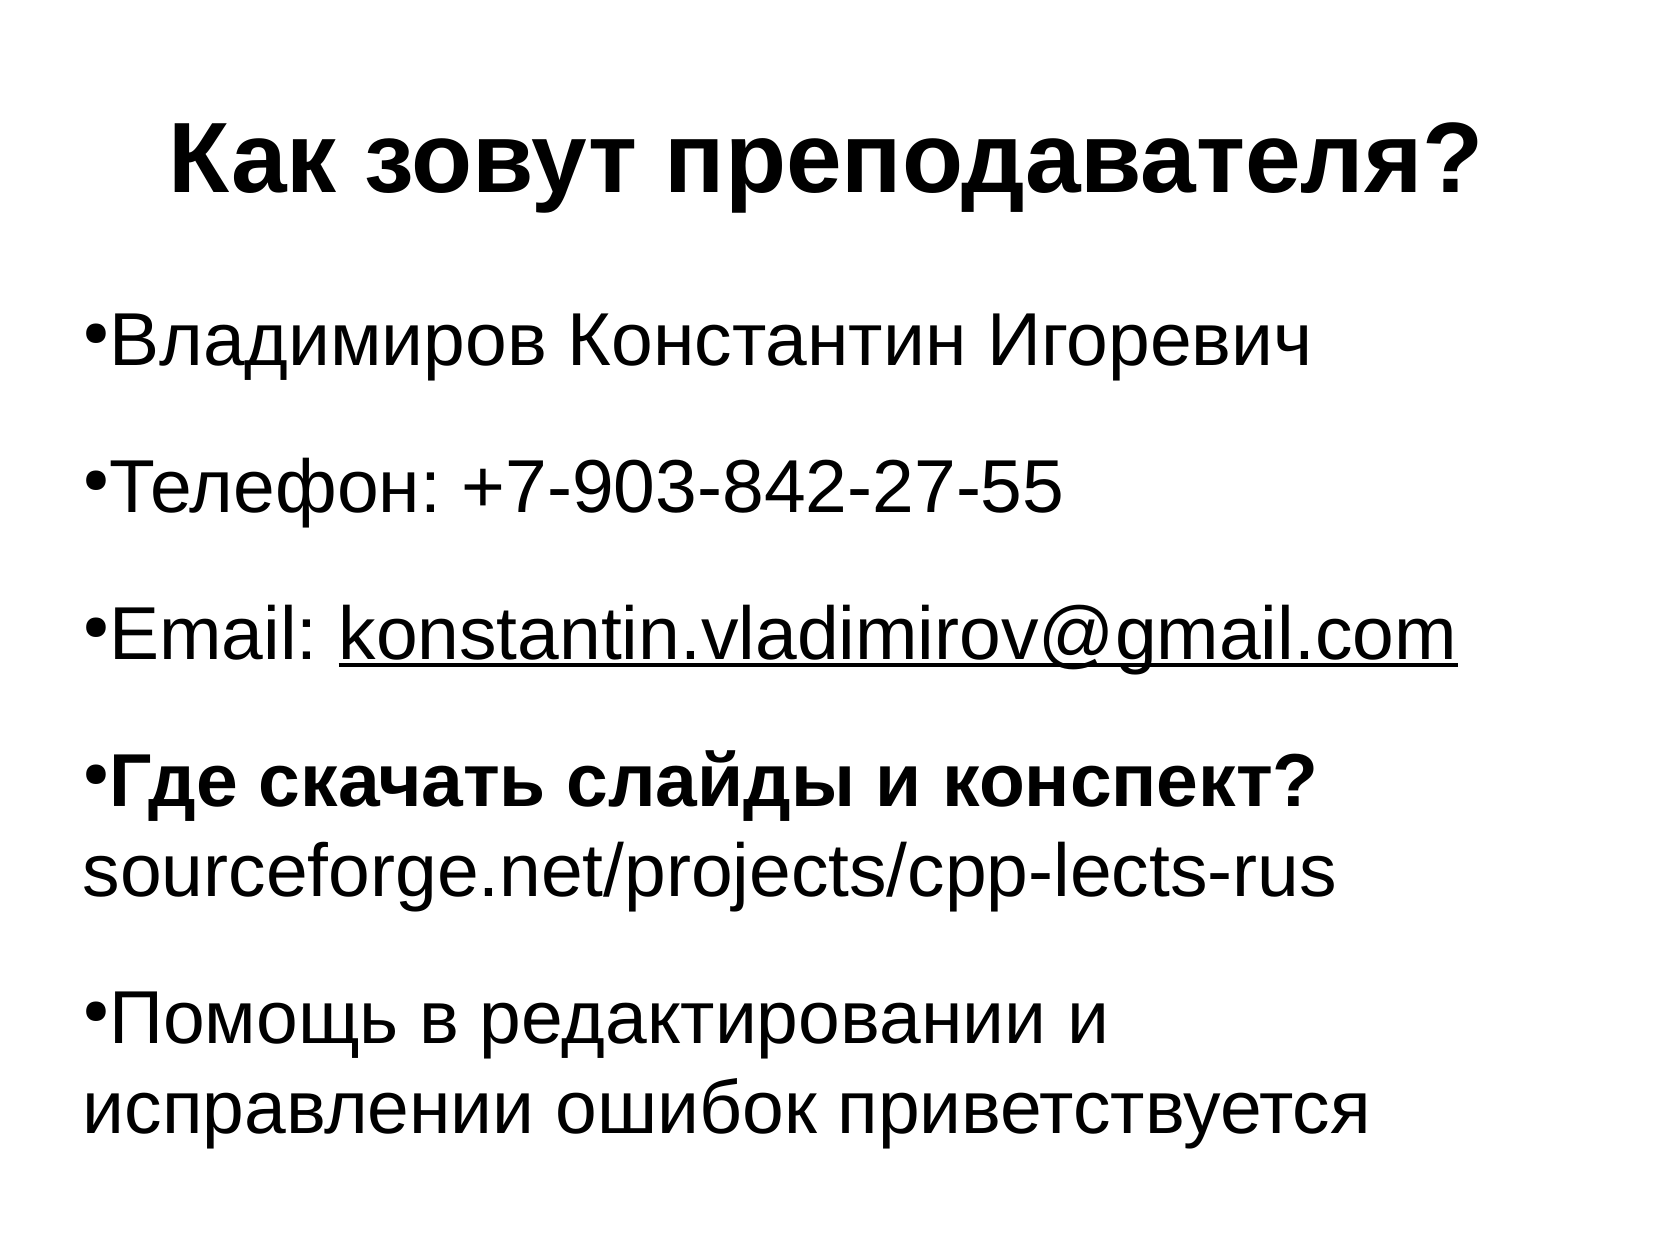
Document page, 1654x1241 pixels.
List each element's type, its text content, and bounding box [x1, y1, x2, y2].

list Владимиров Константин Игоревич Телефон: +7-903-842-27-55 Email: konstantin.vladimirov@gmail.com Где скачать слайды и конспект? sourceforge.net/projects/cpp-lects-rus Помощь в редактировании и исправлении ошибок приветствуется [82, 290, 1571, 1156]
title Как зовут преподавателя? [82, 49, 1571, 257]
